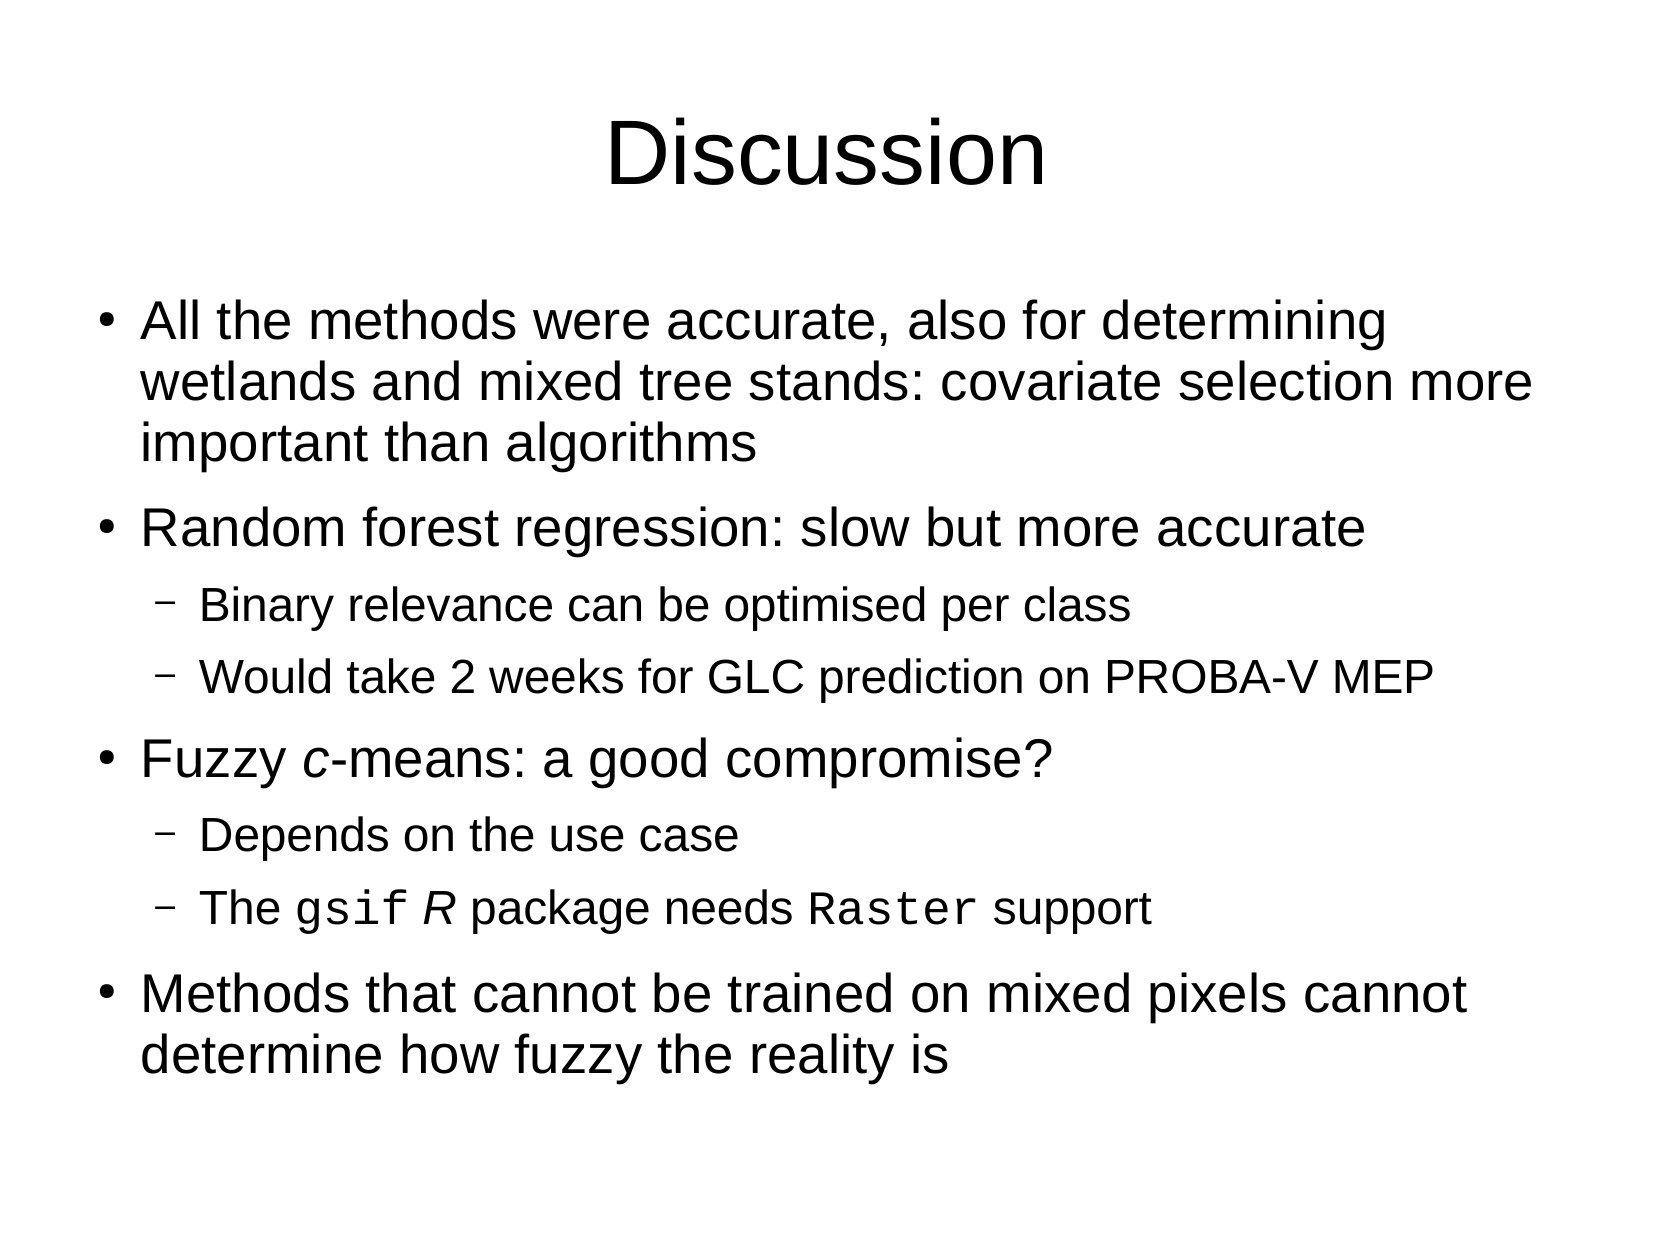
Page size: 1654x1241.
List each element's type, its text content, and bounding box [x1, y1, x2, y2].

list All the methods were accurate, also for determining wetlands and mixed tree stands: covariate selection more important than algorithms Random forest regression: slow but more accurate Binary relevance can be optimised per class Would take 2 weeks for GLC prediction on PROBA-V MEP Fuzzy c-means: a good compromise? Depends on the use case The gsif R package needs Raster support Methods that cannot be trained on mixed pixels cannot determine how fuzzy the reality is [82, 290, 1571, 1099]
title Discussion [82, 49, 1571, 257]
